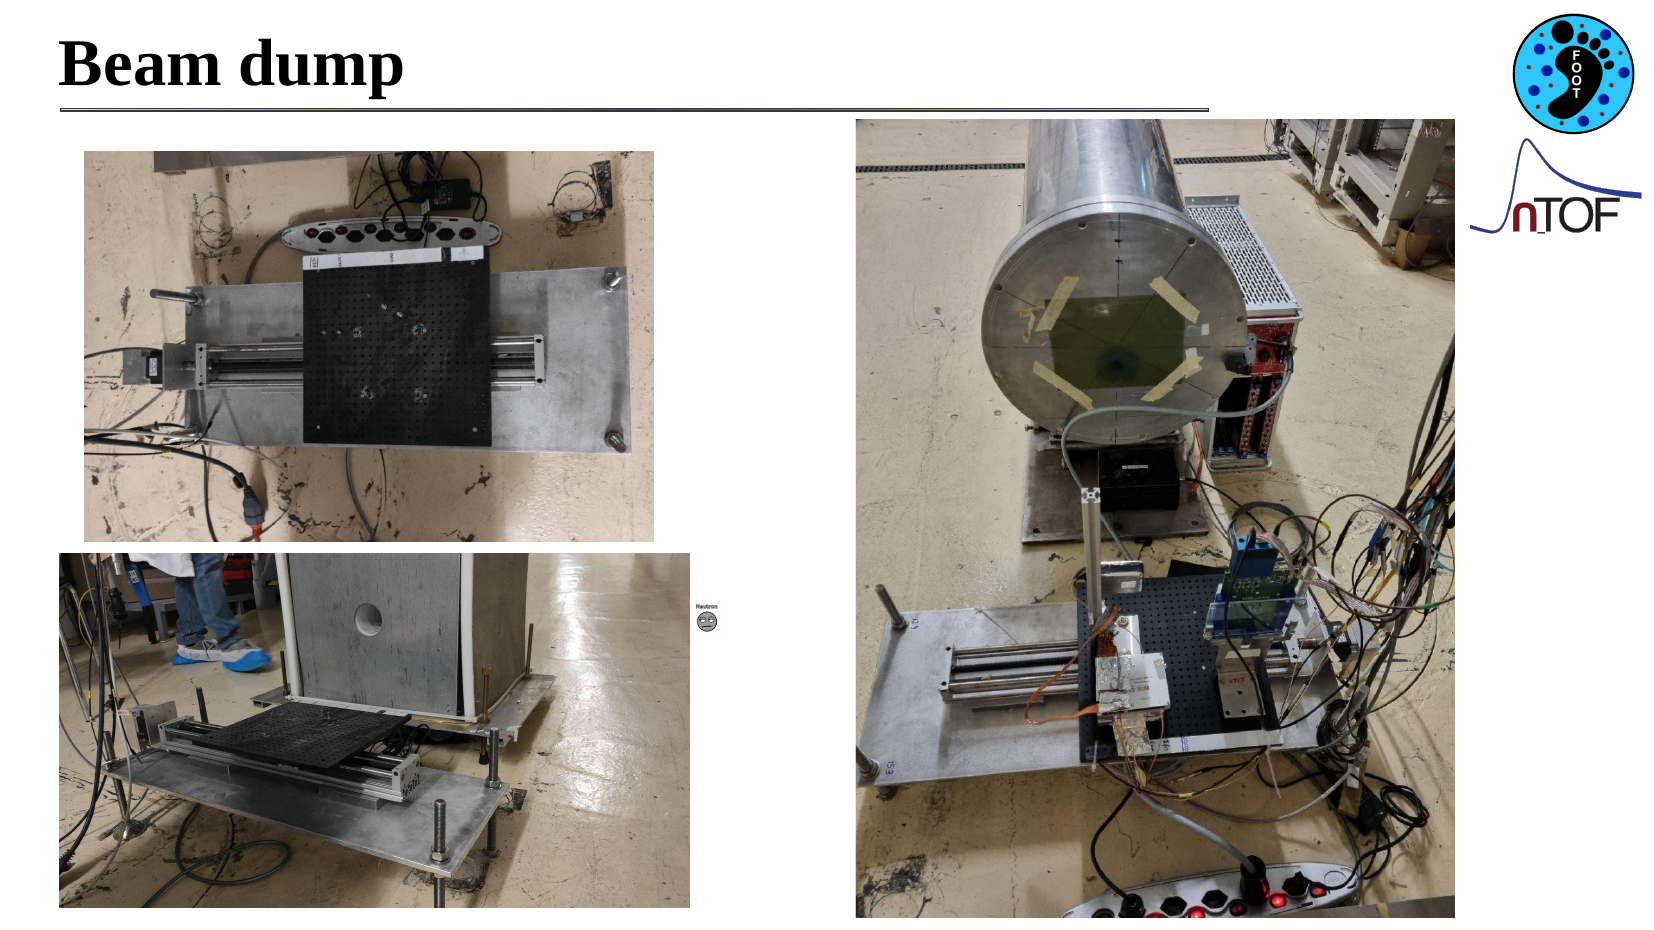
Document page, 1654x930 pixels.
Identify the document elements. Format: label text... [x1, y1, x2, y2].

picture [691, 603, 725, 634]
picture [59, 553, 690, 908]
text_box Beam dump [58, 0, 1594, 118]
picture [1594, 11, 1634, 61]
picture [855, 21, 1653, 918]
picture [84, 151, 654, 542]
